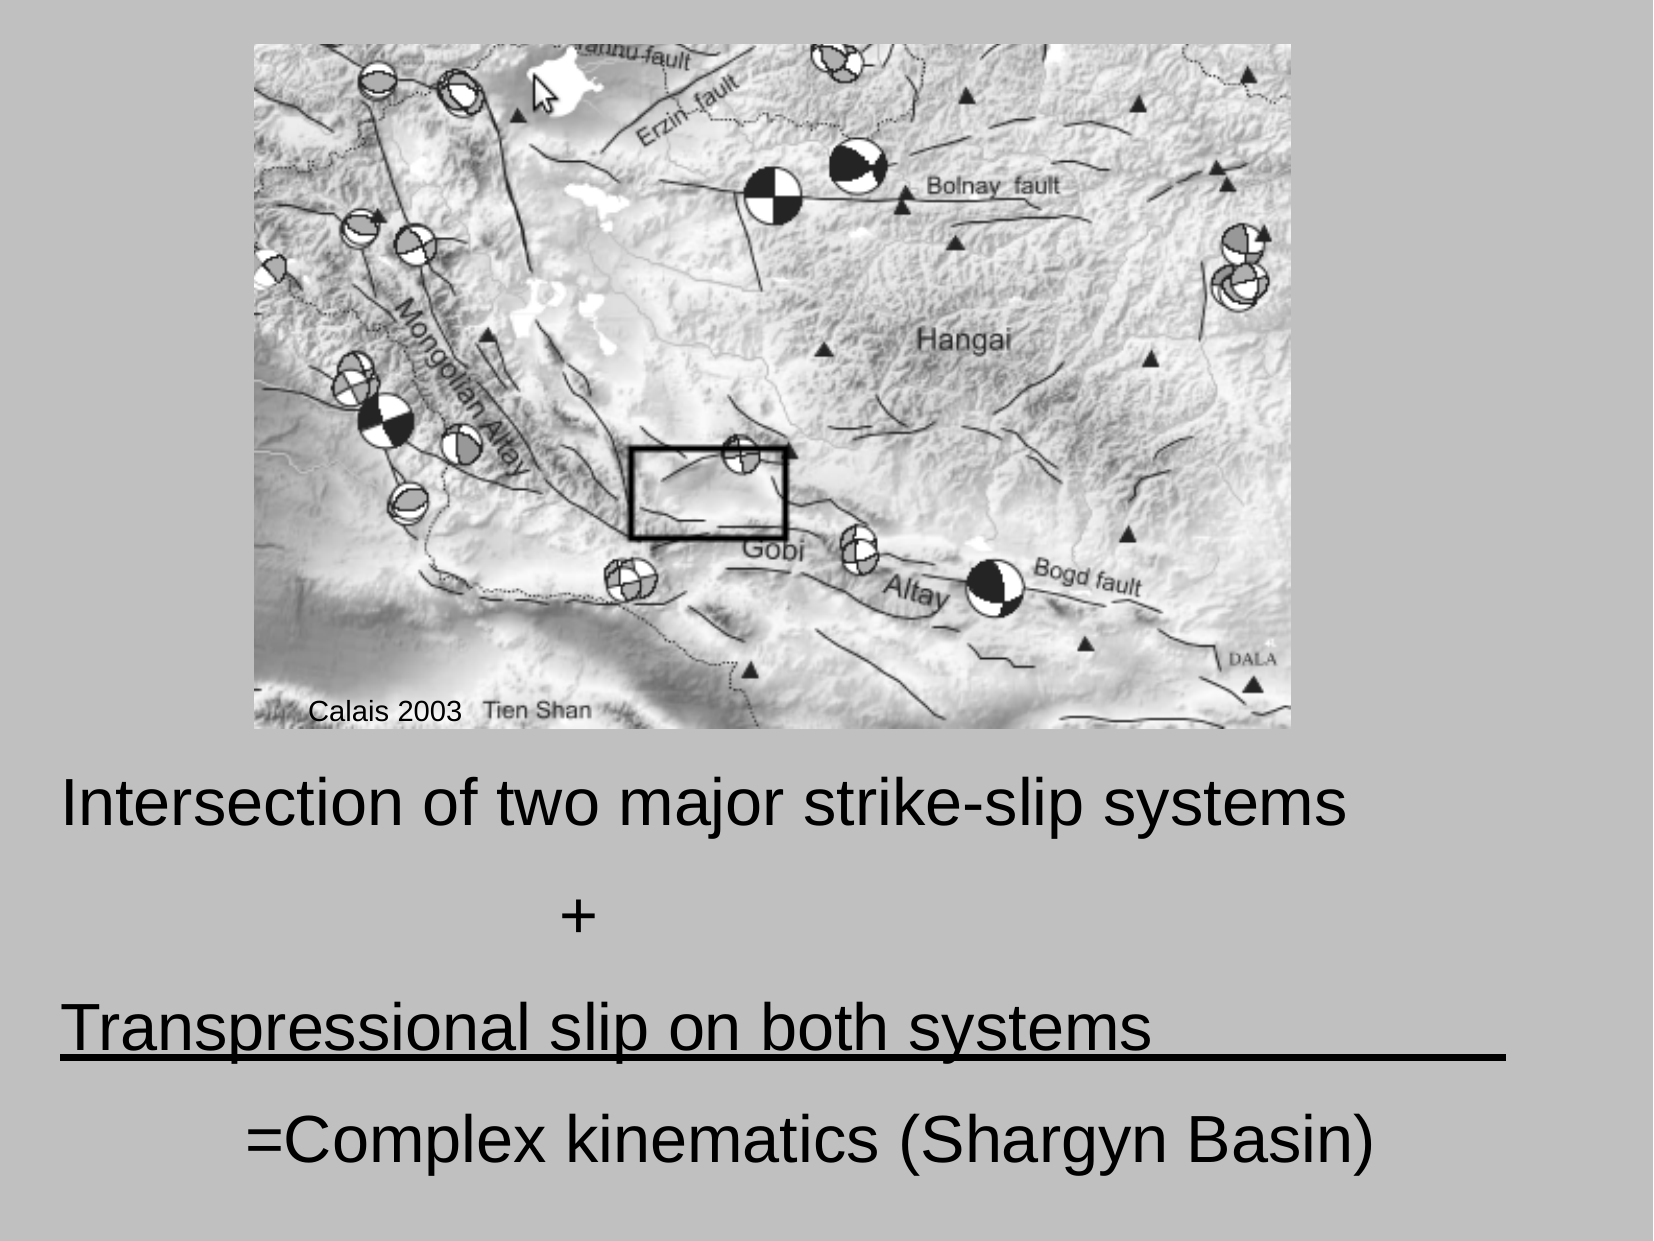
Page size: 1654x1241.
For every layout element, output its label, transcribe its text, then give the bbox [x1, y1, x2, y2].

picture [254, 44, 1291, 525]
subtitle Calais 2003 Intersection of two major strike-slip systems + Transpressional slip on both systems =Complex kinematics (Shargyn Basin) [60, 525, 1515, 1200]
